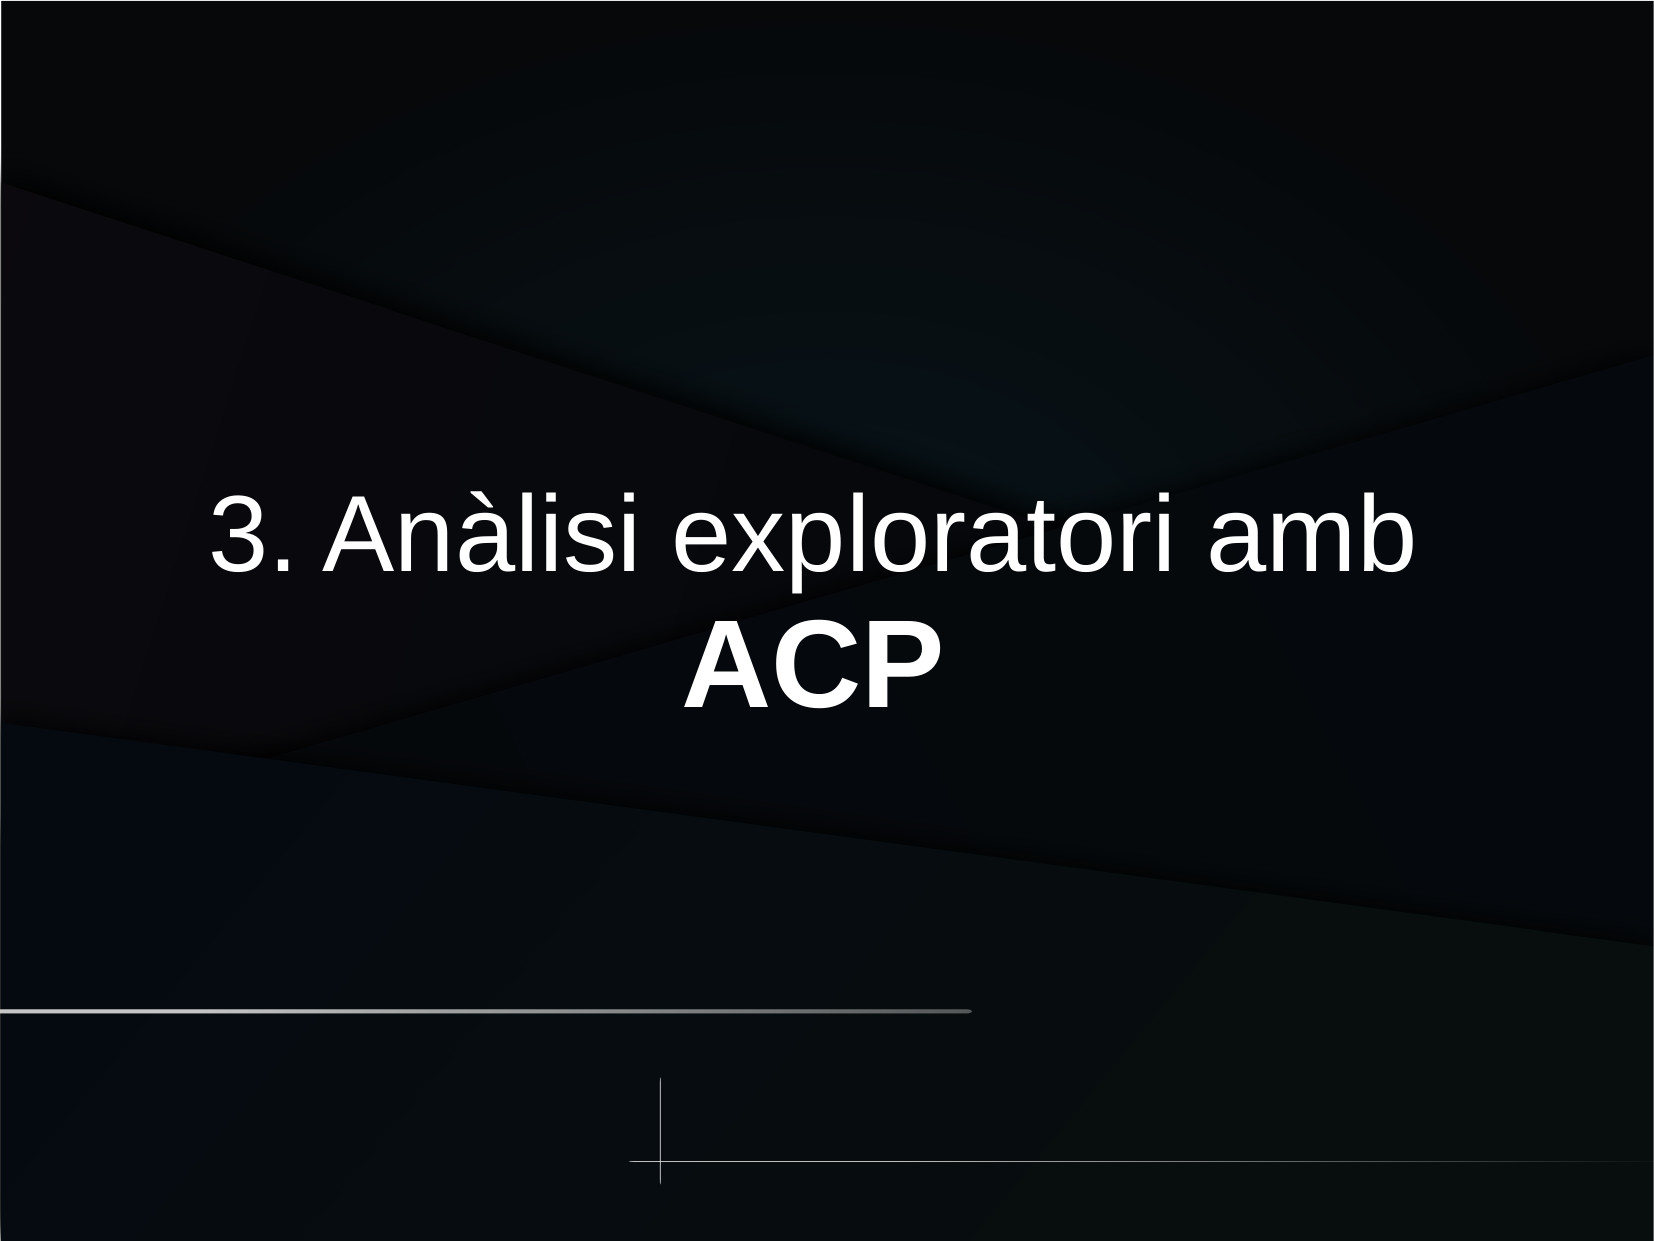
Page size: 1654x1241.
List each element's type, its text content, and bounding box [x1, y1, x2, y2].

picture [0, 0, 1654, 1241]
subtitle 3. Anàlisi exploratori amb ACP [75, 269, 1552, 938]
